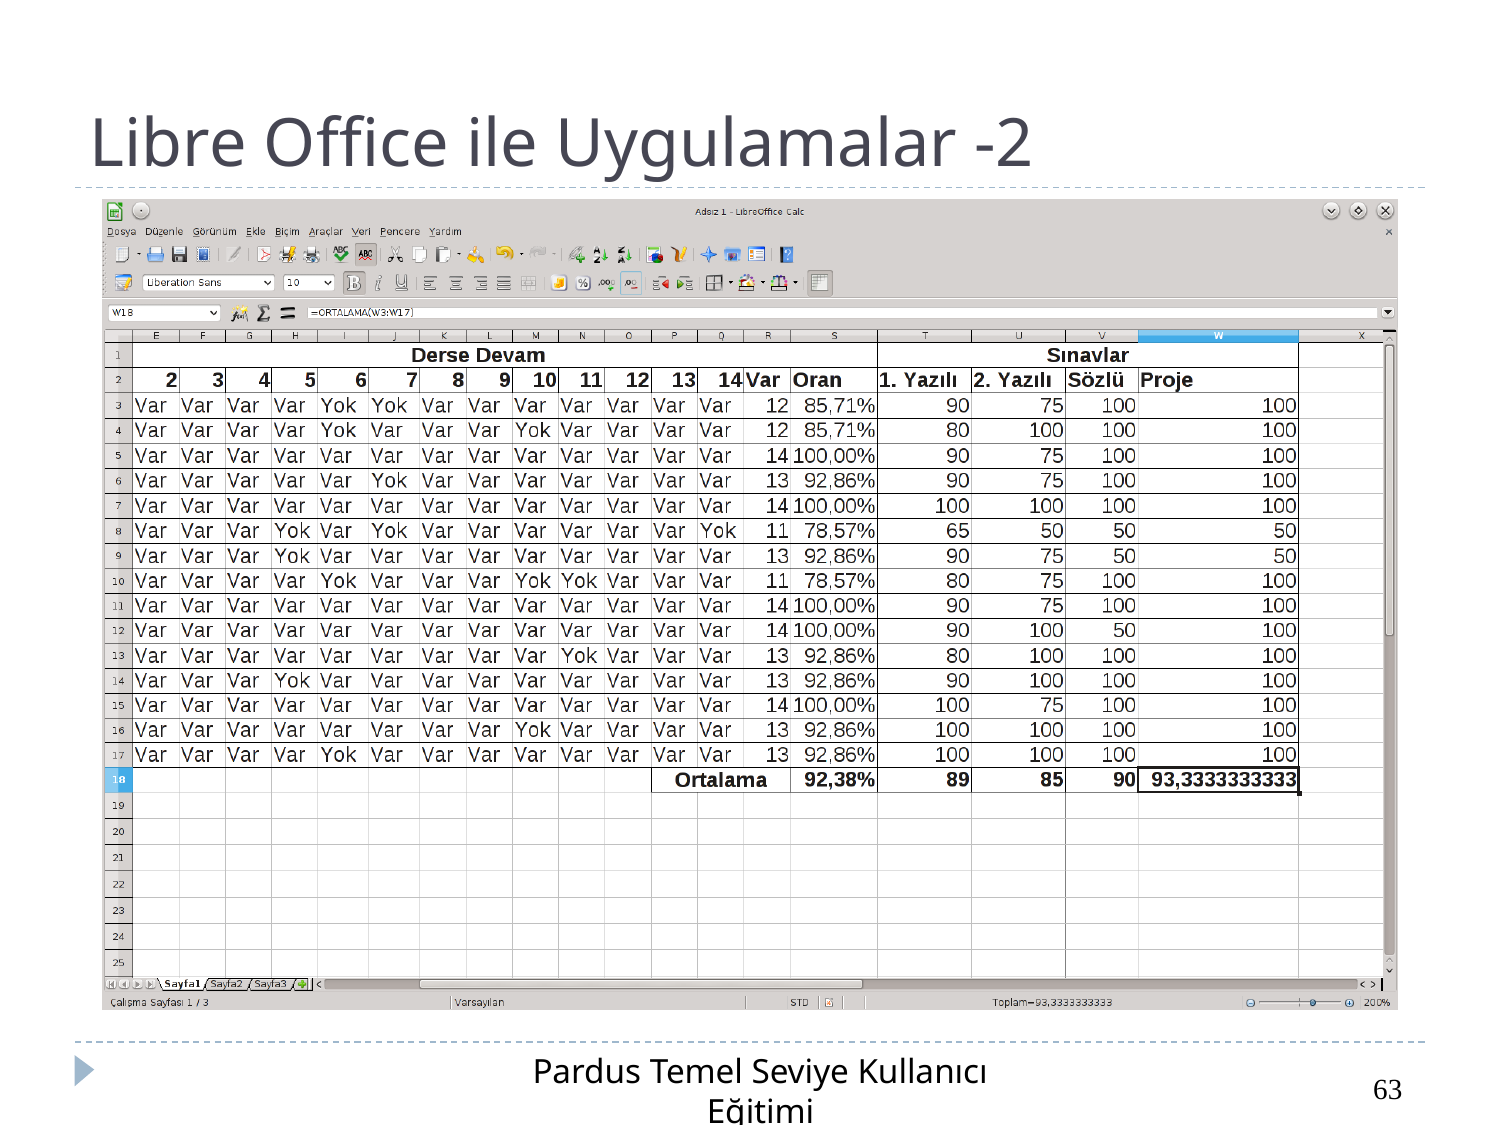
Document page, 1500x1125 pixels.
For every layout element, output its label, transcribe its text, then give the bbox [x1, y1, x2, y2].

picture [102, 199, 1398, 1010]
title Libre Office ile Uygulamalar -2 [75, 24, 1425, 188]
